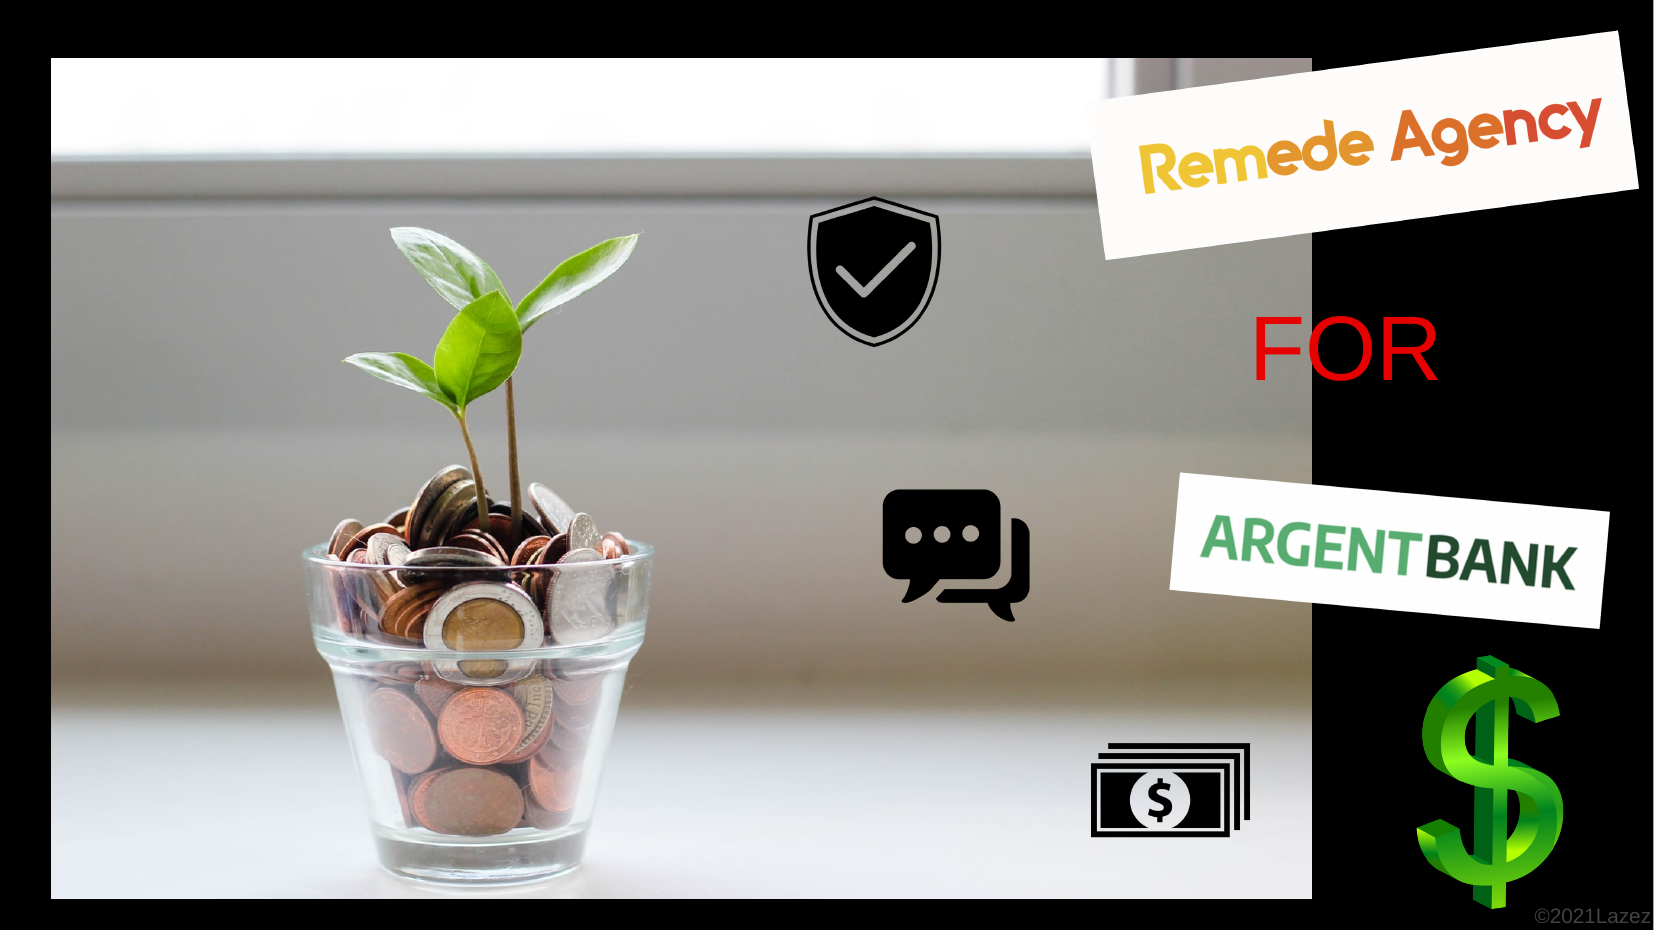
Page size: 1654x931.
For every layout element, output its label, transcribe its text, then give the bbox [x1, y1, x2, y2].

picture [1363, 655, 1617, 909]
title FOR [1249, 295, 1474, 402]
text_box ©2021Lazez [1519, 897, 1654, 931]
picture [51, 30, 1639, 910]
